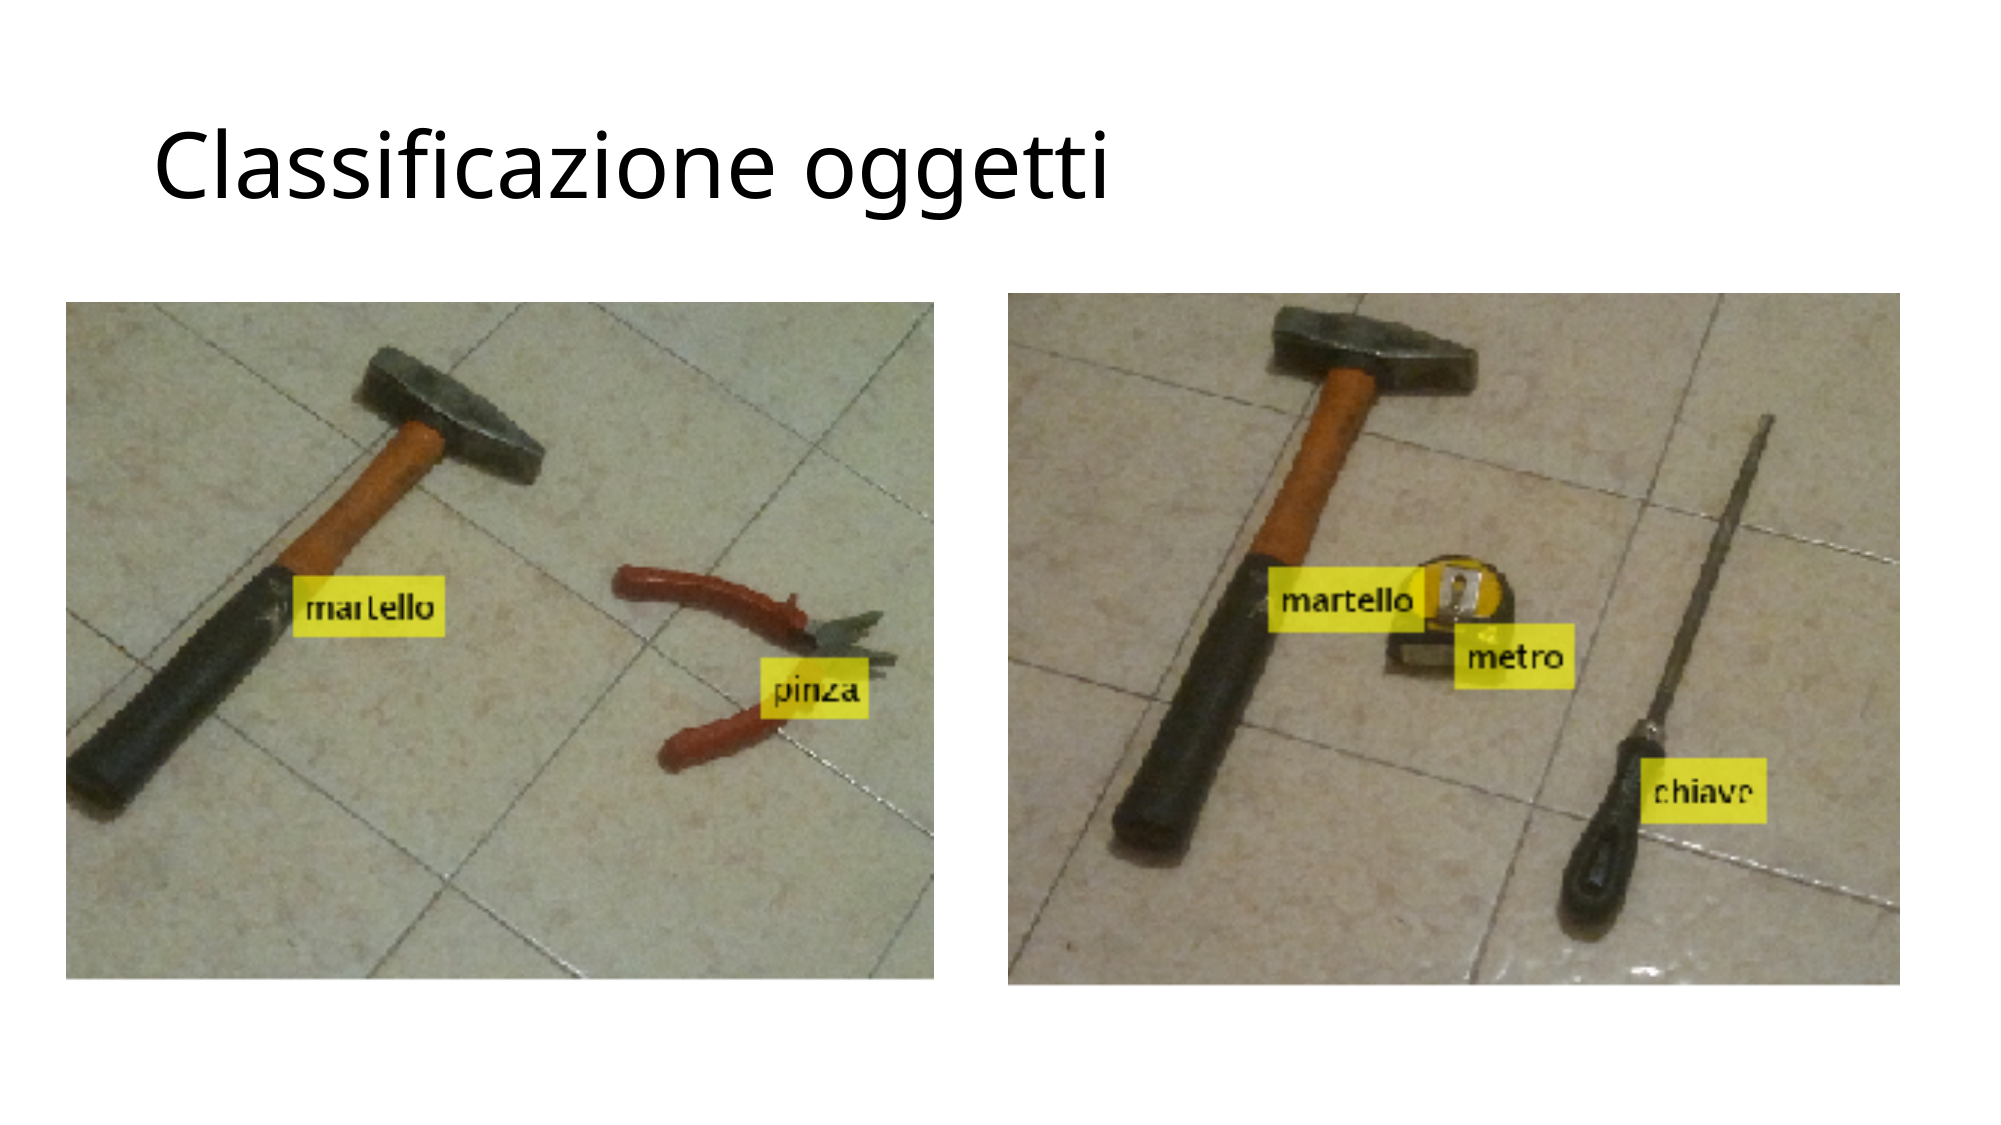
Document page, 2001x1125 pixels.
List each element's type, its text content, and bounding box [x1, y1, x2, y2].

picture [1008, 293, 1900, 989]
picture [66, 302, 934, 983]
title Classificazione oggetti [137, 59, 1863, 278]
